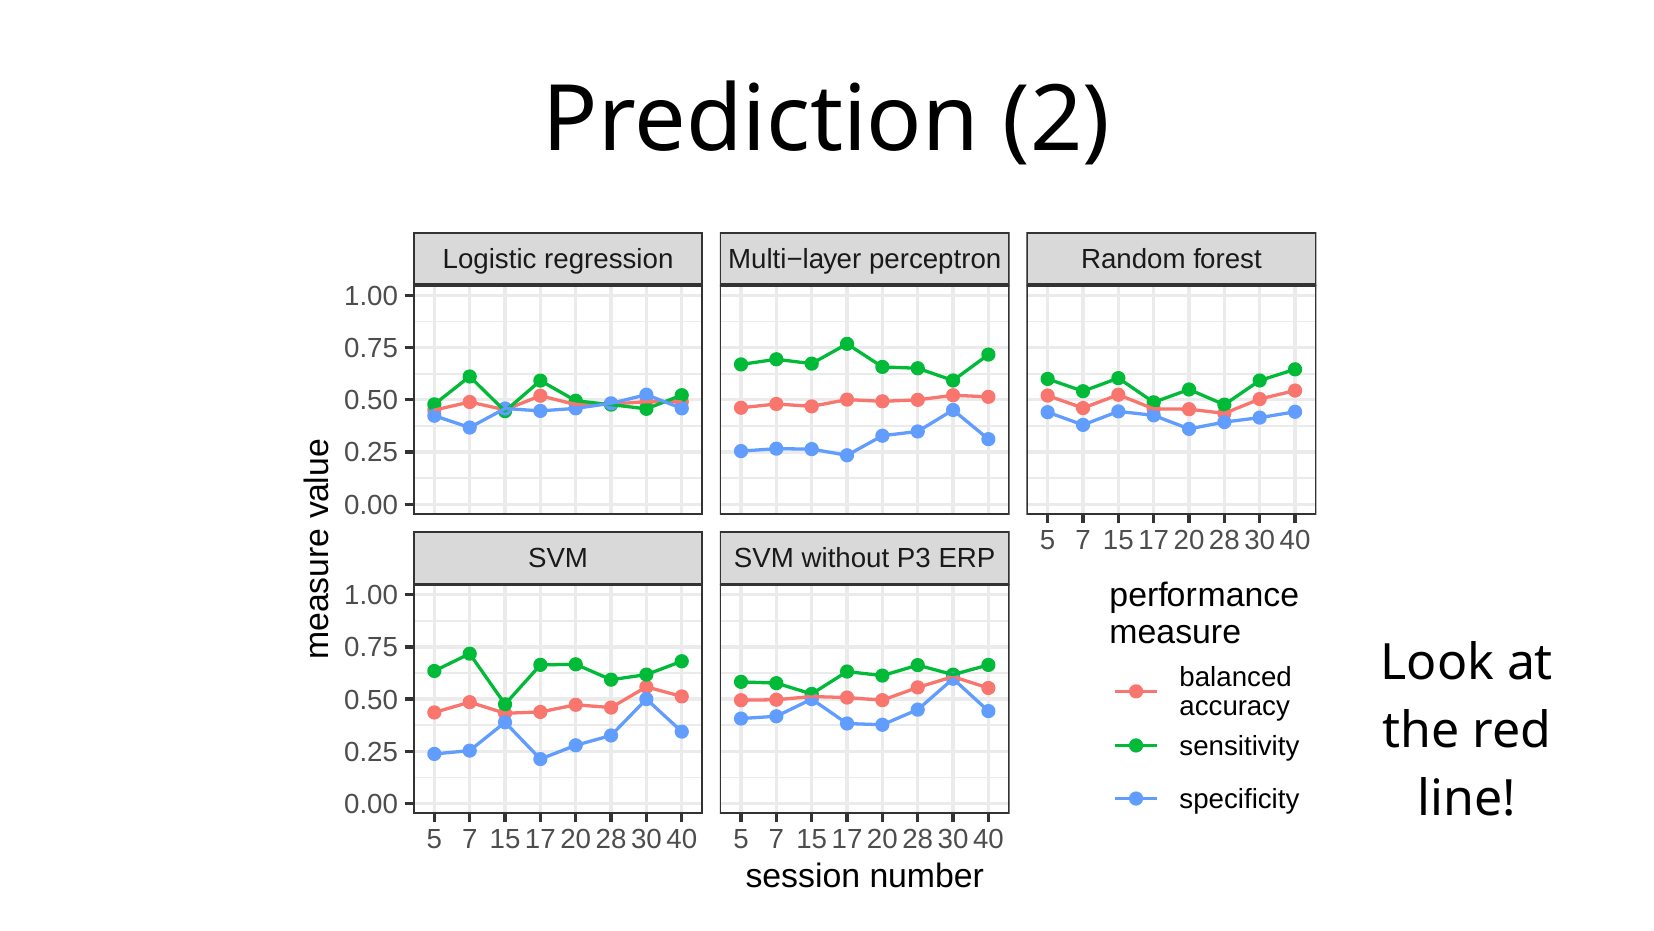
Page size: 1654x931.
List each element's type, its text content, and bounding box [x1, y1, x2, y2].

text_box Look at the red line! [1365, 618, 1568, 838]
title Prediction (2) [82, 37, 1571, 193]
picture [287, 217, 1333, 912]
